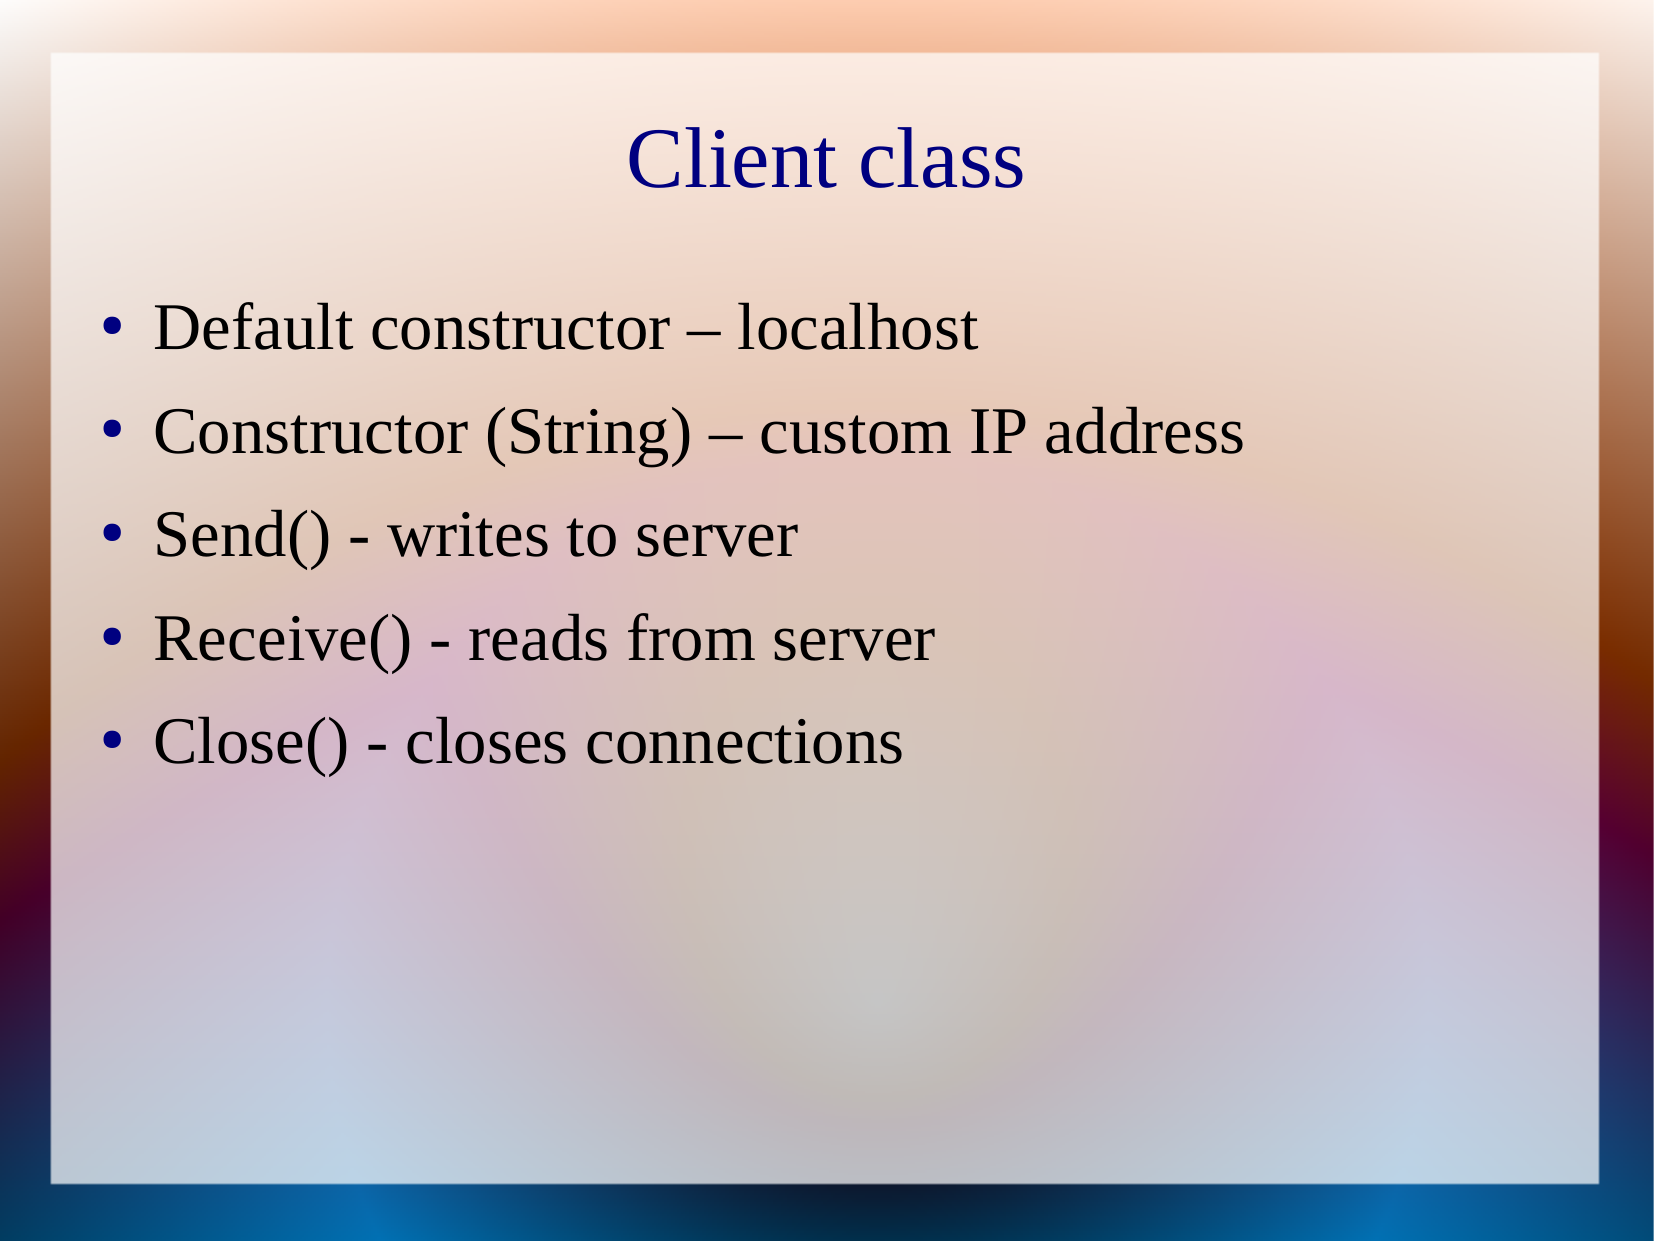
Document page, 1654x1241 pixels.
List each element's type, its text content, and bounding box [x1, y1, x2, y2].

title Client class [82, 55, 1571, 263]
picture [0, 0, 1654, 1241]
list Default constructor – localhost Constructor (String) – custom IP address Send() - writes to server Receive() - reads from server Close() - closes connections [82, 290, 1571, 1034]
